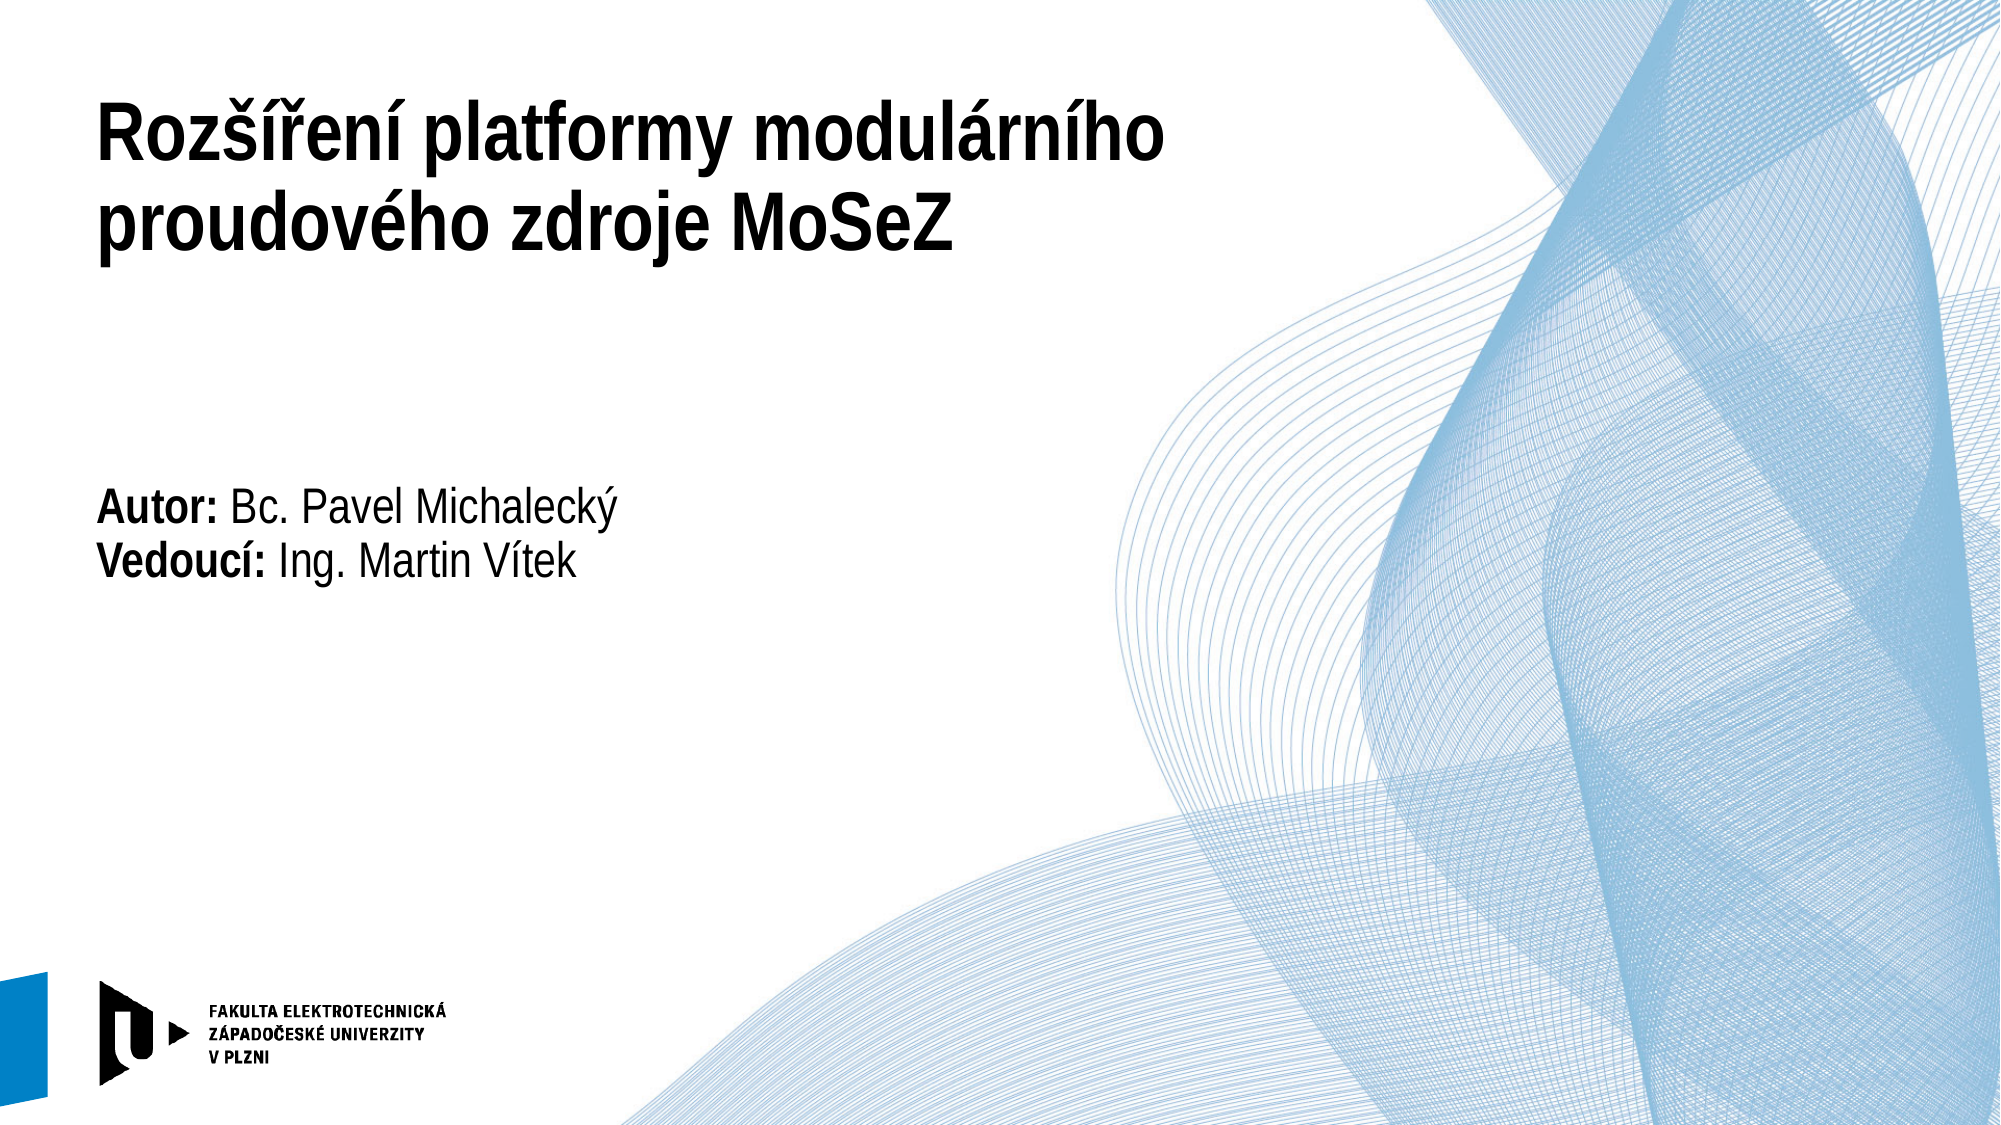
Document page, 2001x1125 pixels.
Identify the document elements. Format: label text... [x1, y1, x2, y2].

list Autor: Bc. Pavel Michalecký Vedoucí: Ing. Martin Vítek [81, 472, 1912, 581]
picture [99, 981, 469, 1086]
title Rozšíření platformy modulárního proudového zdroje MoSeZ [81, 81, 1912, 339]
